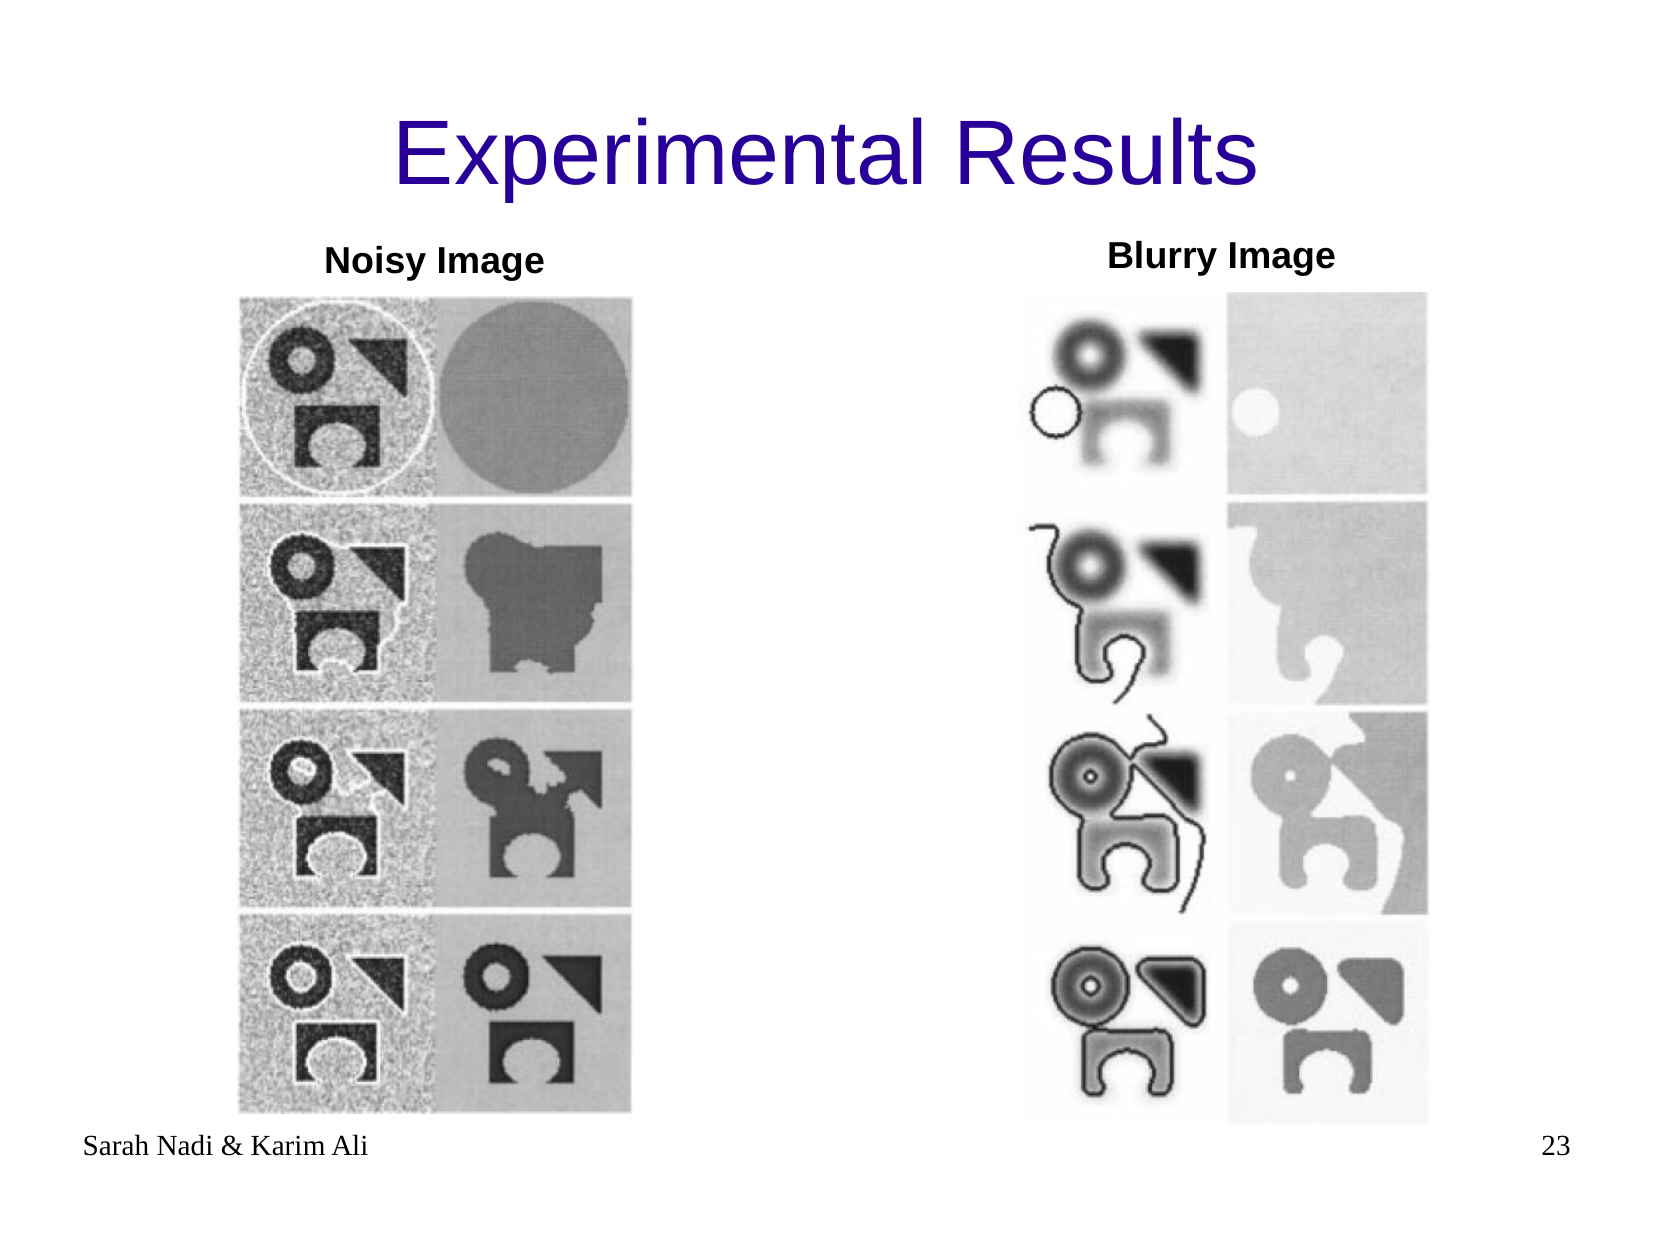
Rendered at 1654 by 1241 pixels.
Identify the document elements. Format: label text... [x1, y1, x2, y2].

picture [1014, 292, 1430, 1125]
text_box Blurry Image [1092, 226, 1352, 284]
picture [236, 295, 634, 1114]
text_box Noisy Image [309, 232, 560, 290]
title Experimental Results [82, 49, 1571, 257]
